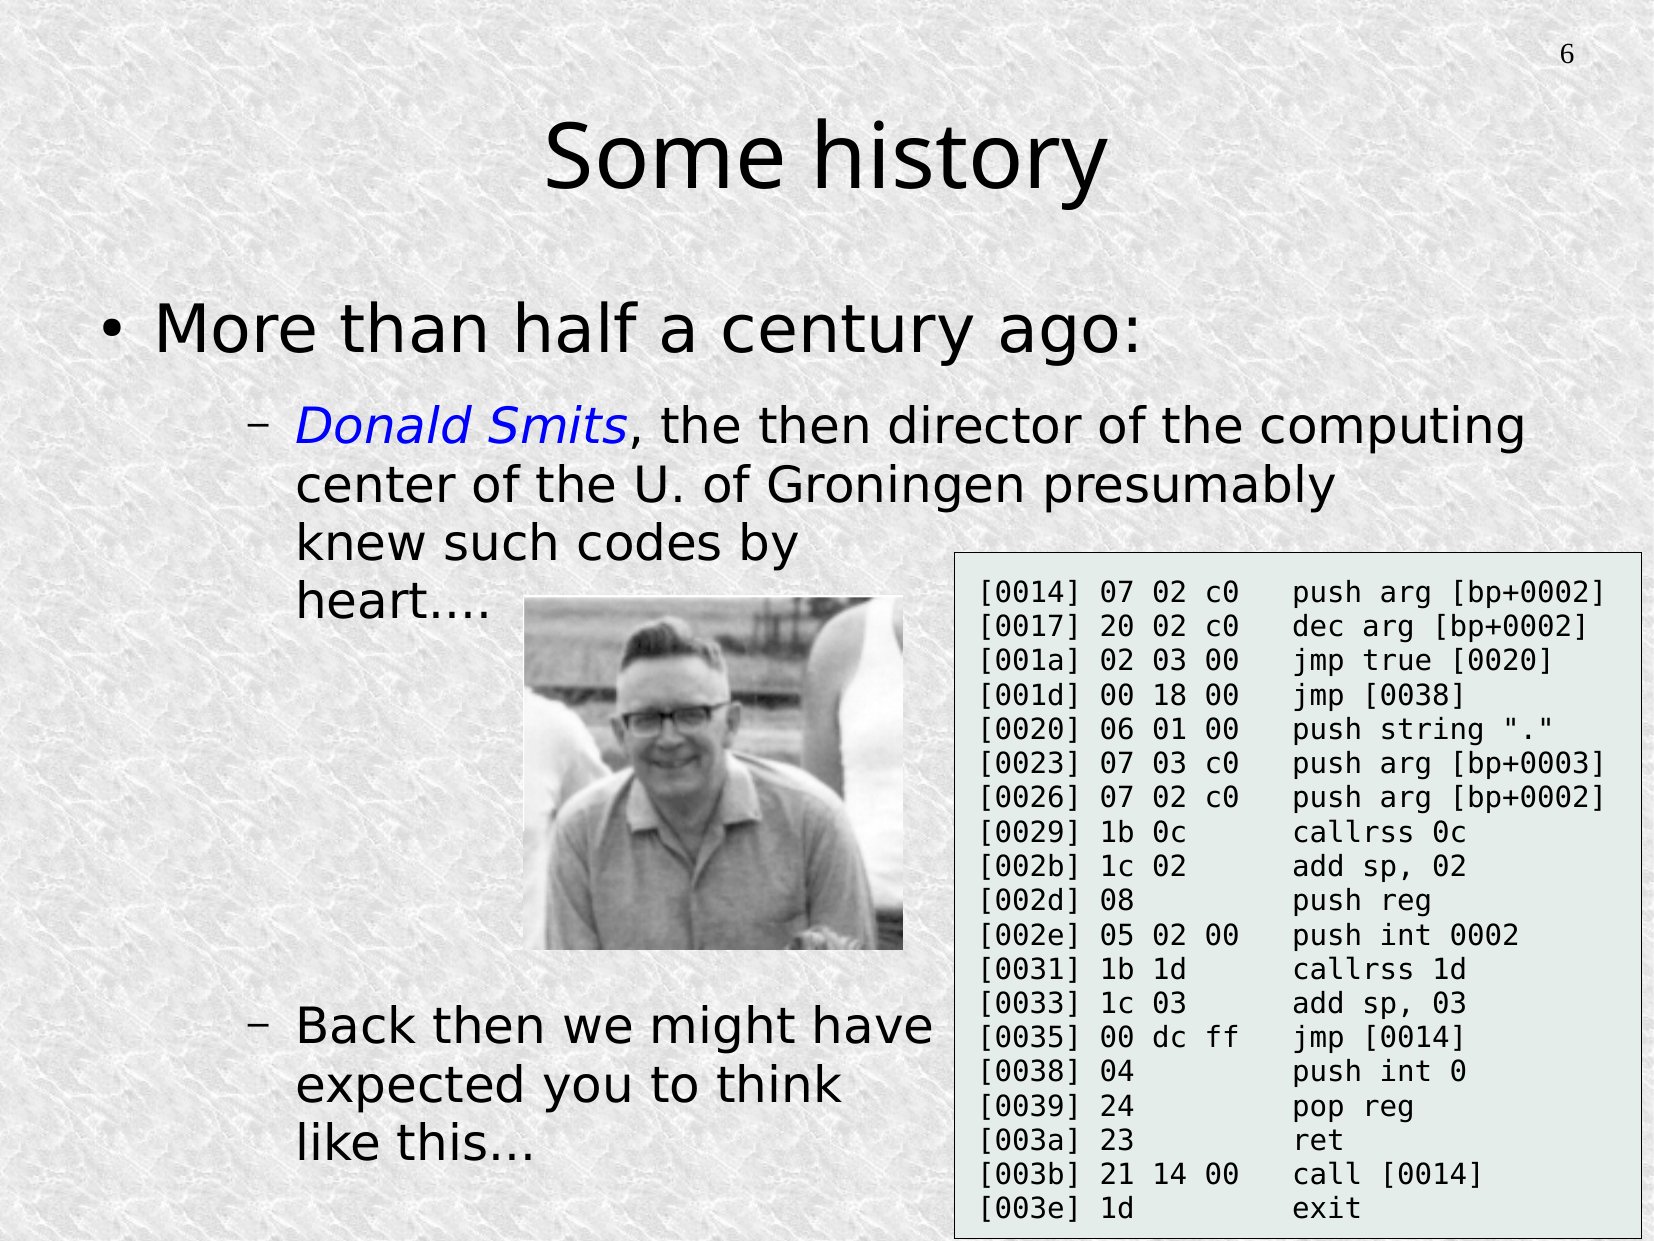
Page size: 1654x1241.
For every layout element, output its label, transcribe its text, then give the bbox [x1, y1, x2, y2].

picture [0, 0, 1654, 1241]
list More than half a century ago: Donald Smits, the then director of the computing center of the U. of Groningen presumably knew such codes by heart.... Back then we might have expected you to think like this... [82, 290, 1571, 1241]
text_box [0014] 07 02 c0 push arg [bp+0002] [0017] 20 02 c0 dec arg [bp+0002] [001a] 02 03 00 jmp true [0020] [001d] 00 18 00 jmp [0038] [0020] 06 01 00 push string "." [0023] 07 03 c0 push arg [bp+0003] [0026] 07 02 c0 push arg [bp+0002] [0029] 1b 0c callrss 0c [002b] 1c 02 add sp, 02 [002d] 08 push reg [002e] 05 02 00 push int 0002 [0031] 1b 1d callrss 1d [0033] 1c 03 add sp, 03 [0035] 00 dc ff jmp [0014] [0038] 04 push int 0 [0039] 24 pop reg [003a] 23 ret [003b] 21 14 00 call [0014] [003e] 1d exit [888, 567, 1654, 1241]
picture [523, 595, 903, 950]
text_box [954, 552, 1642, 567]
text_box [391, 635, 888, 1217]
title Some history [82, 49, 1571, 257]
